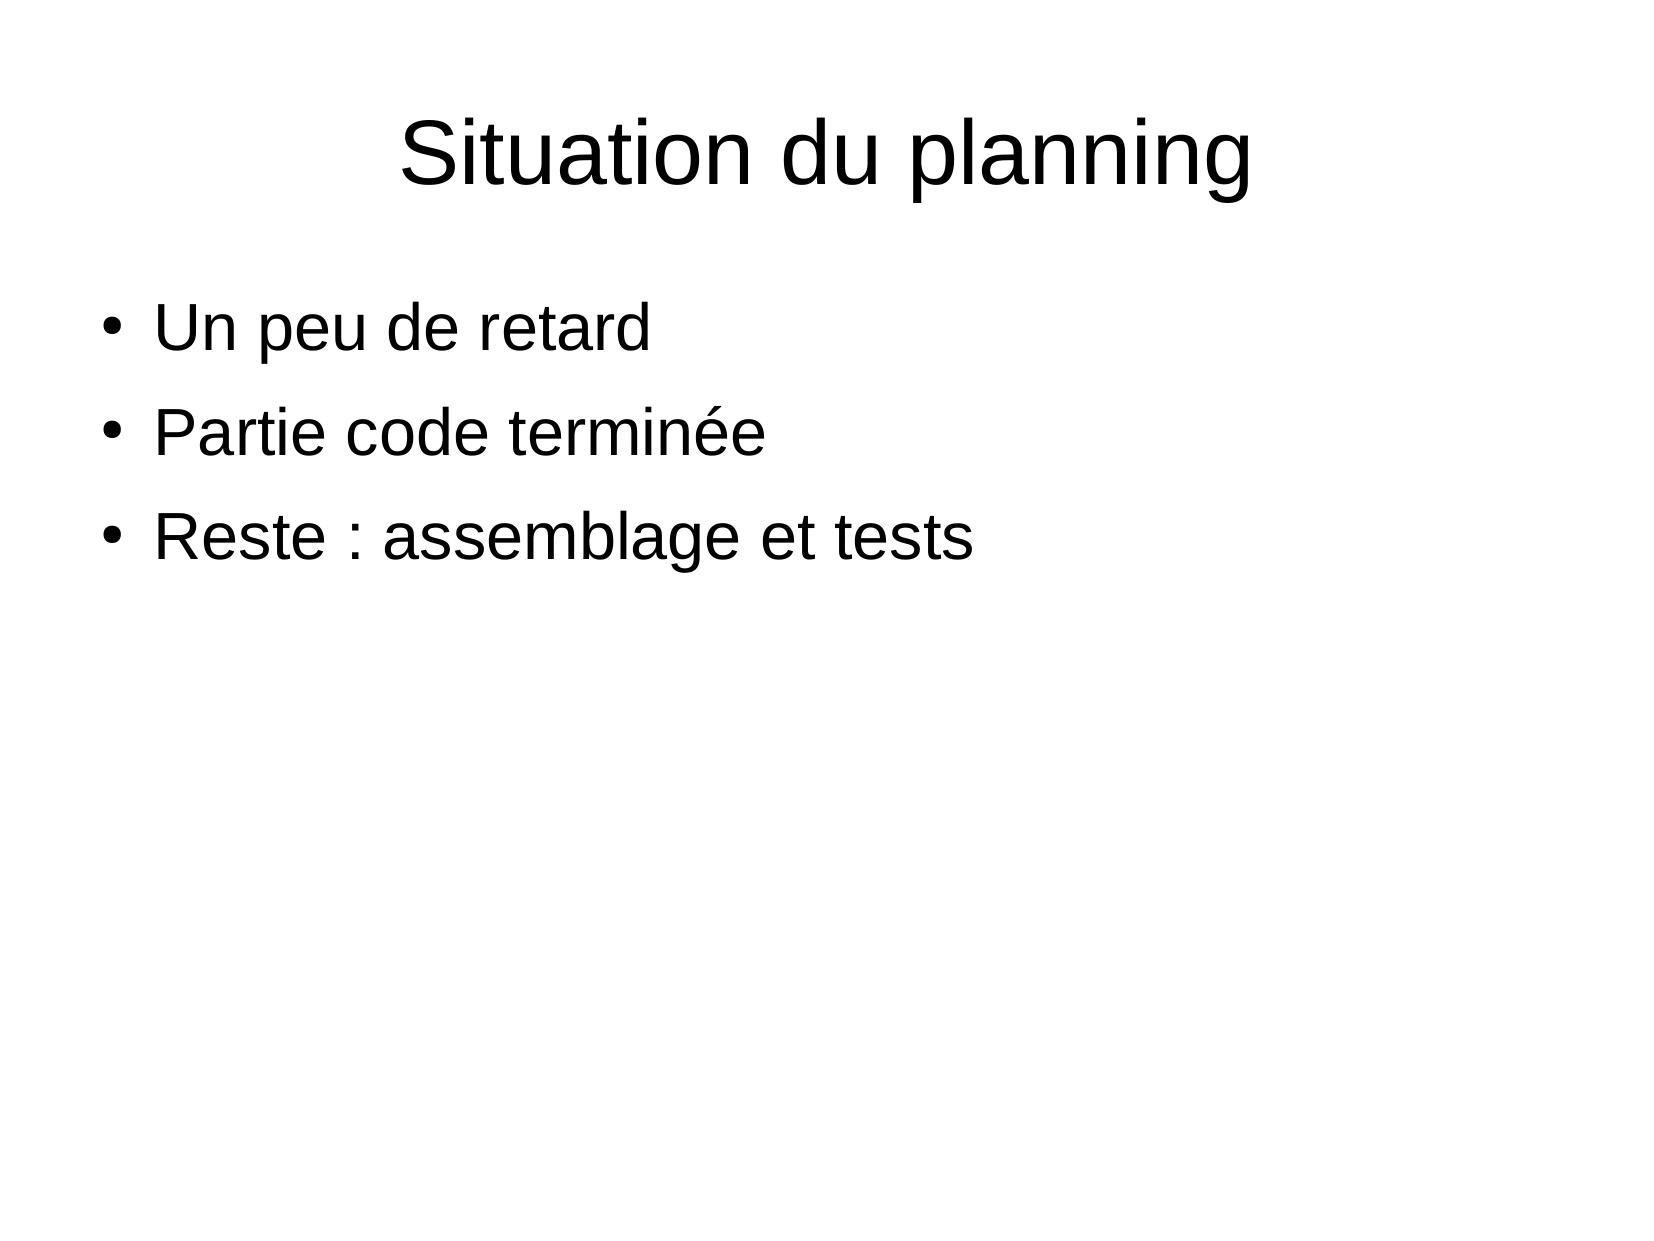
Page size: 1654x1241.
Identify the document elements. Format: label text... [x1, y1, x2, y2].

title Situation du planning [82, 49, 1571, 257]
list Un peu de retard Partie code terminée Reste : assemblage et tests [82, 290, 1571, 1199]
